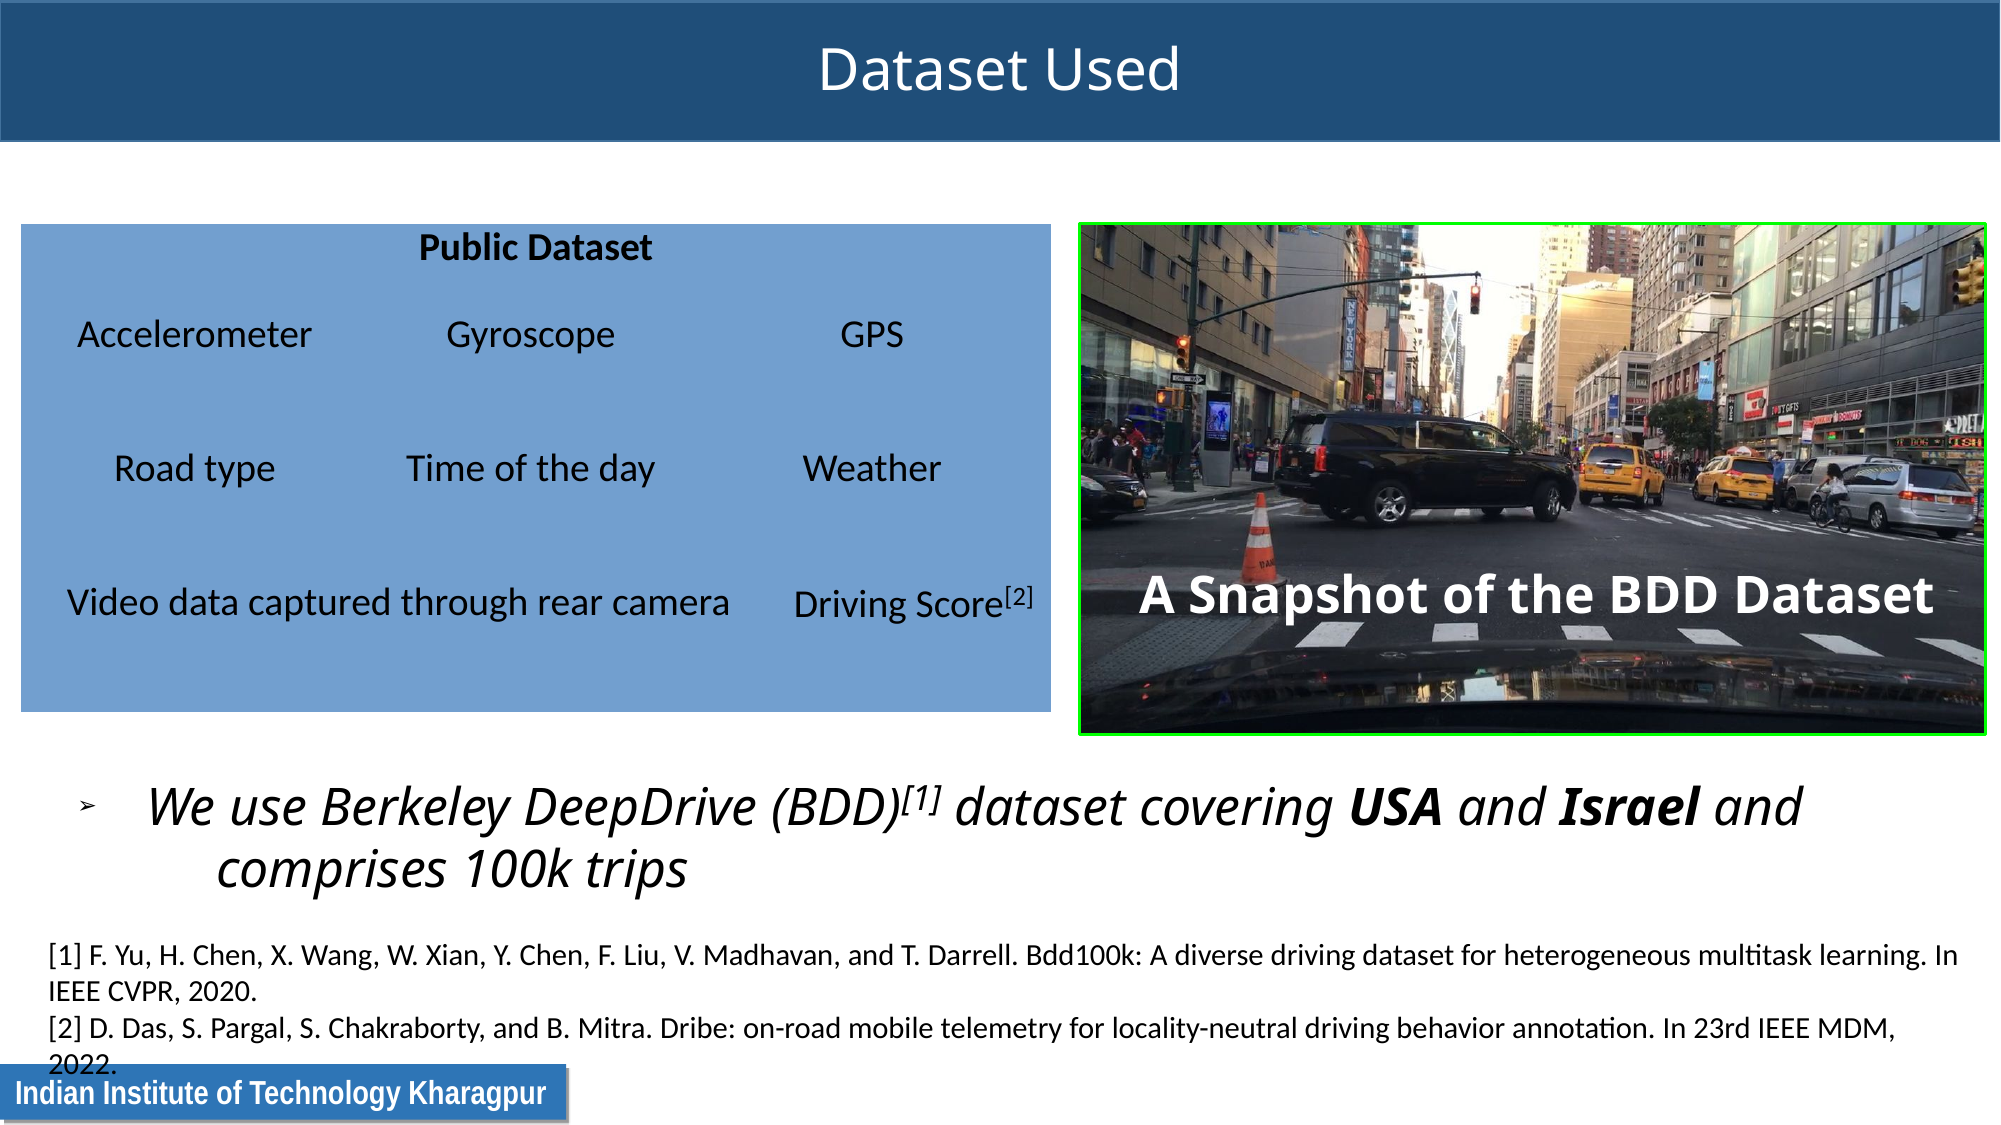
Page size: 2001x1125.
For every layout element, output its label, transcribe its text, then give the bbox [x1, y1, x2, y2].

text_box A Snapshot of the BDD Dataset [1110, 541, 1965, 629]
table_cell GPS [693, 310, 1051, 444]
title Dataset Used [0, 1, 2000, 141]
table_cell Accelerometer [21, 310, 369, 444]
text_box We use Berkeley DeepDrive (BDD)[1] dataset covering USA and Israel and comprises 100k trips [0, 753, 1965, 920]
table_cell Time of the day [369, 444, 693, 578]
table_cell Weather [693, 444, 1051, 578]
table_cell Video data captured through rear camera [21, 578, 777, 712]
table_cell Driving Score[2] [777, 578, 1051, 712]
picture [1081, 225, 1985, 734]
table_cell Road type [21, 444, 369, 578]
text_box [1] F. Yu, H. Chen, X. Wang, W. Xian, Y. Chen, F. Liu, V. Madhavan, and T. Darrell. Bdd100k: A diverse driving dataset for heterogeneous multitask learning. In IEEE CVPR, 2020. [2] D. Das, S. Pargal, S. Chakraborty, and B. Mitra. Dribe: on-road mobile telemetry for locality-neutral driving behavior annotation. In 23rd IEEE MDM, 2022. [28, 914, 1989, 1104]
table_cell Gyroscope [369, 310, 693, 444]
table_header Public Dataset [21, 224, 1051, 310]
